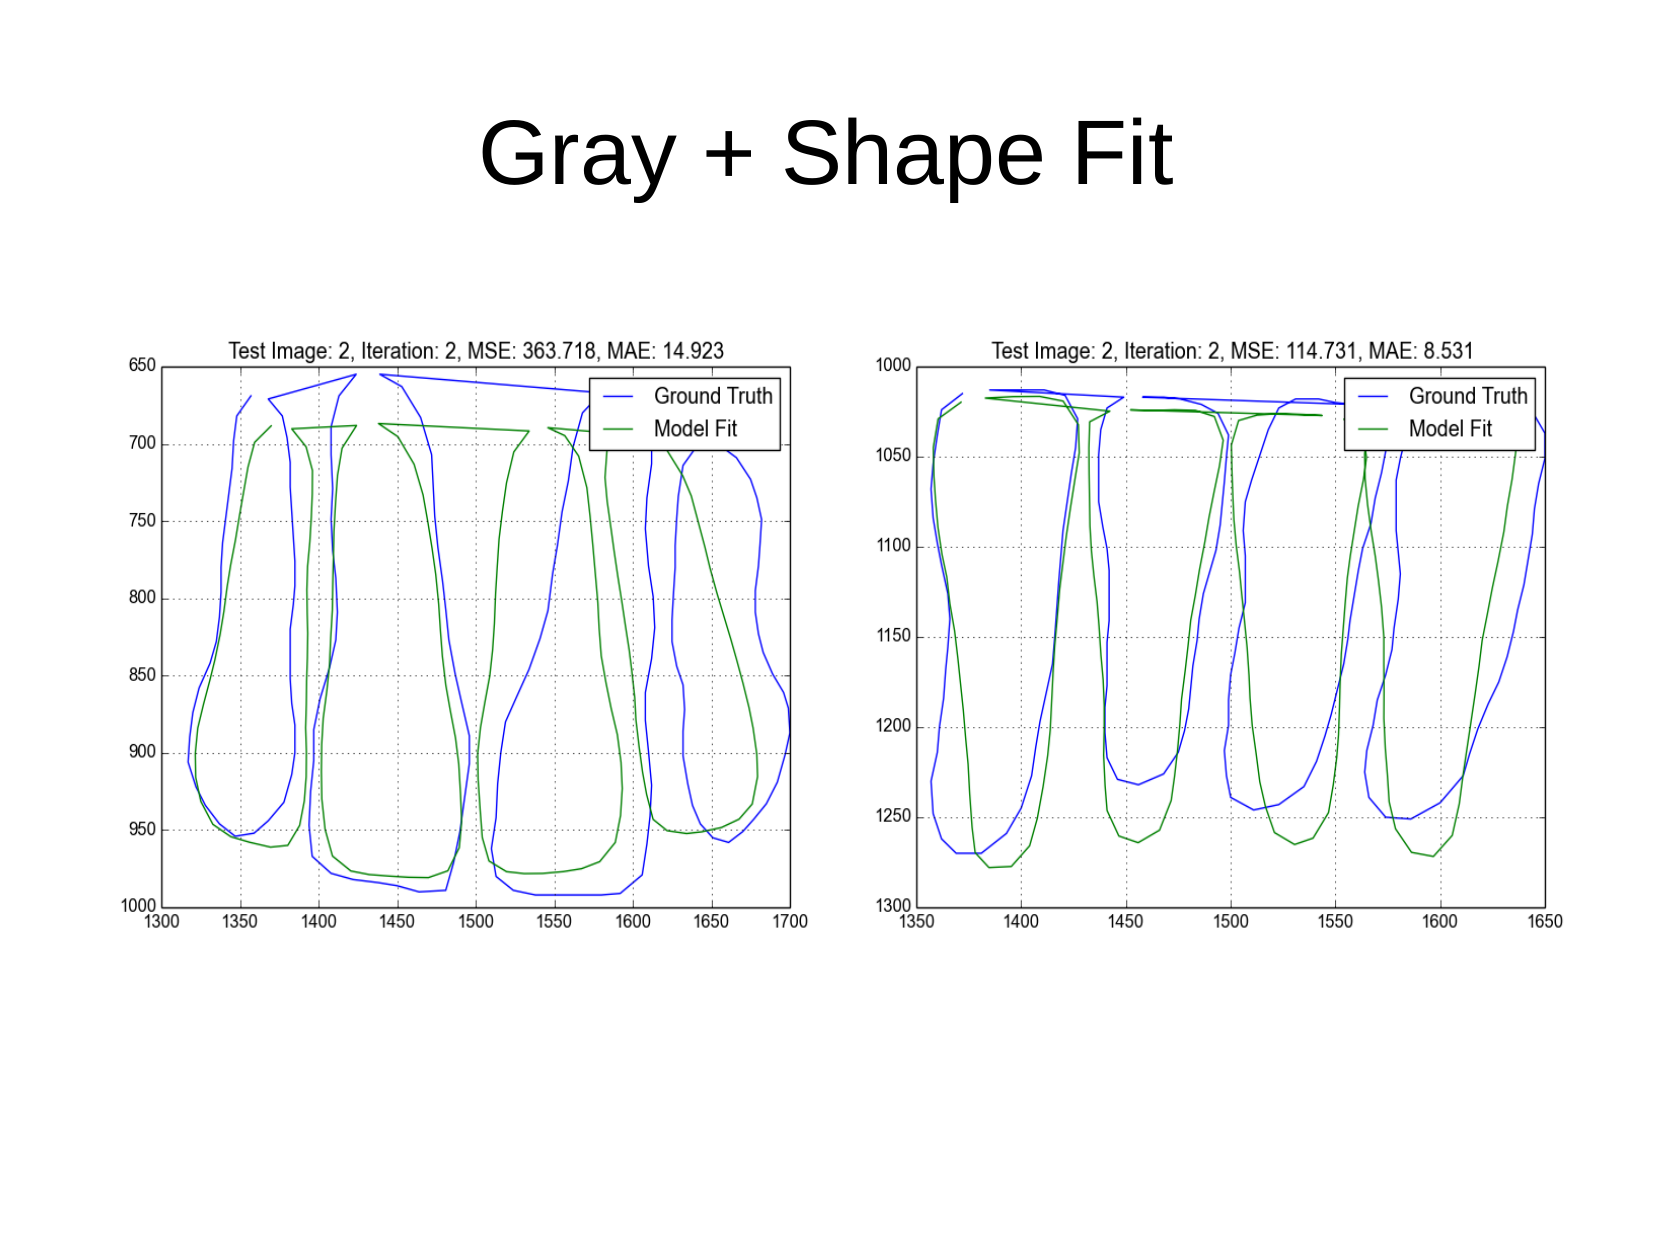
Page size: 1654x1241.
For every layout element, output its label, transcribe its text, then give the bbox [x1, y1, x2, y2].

title Gray + Shape Fit [82, 49, 1571, 257]
picture [60, 299, 1626, 976]
